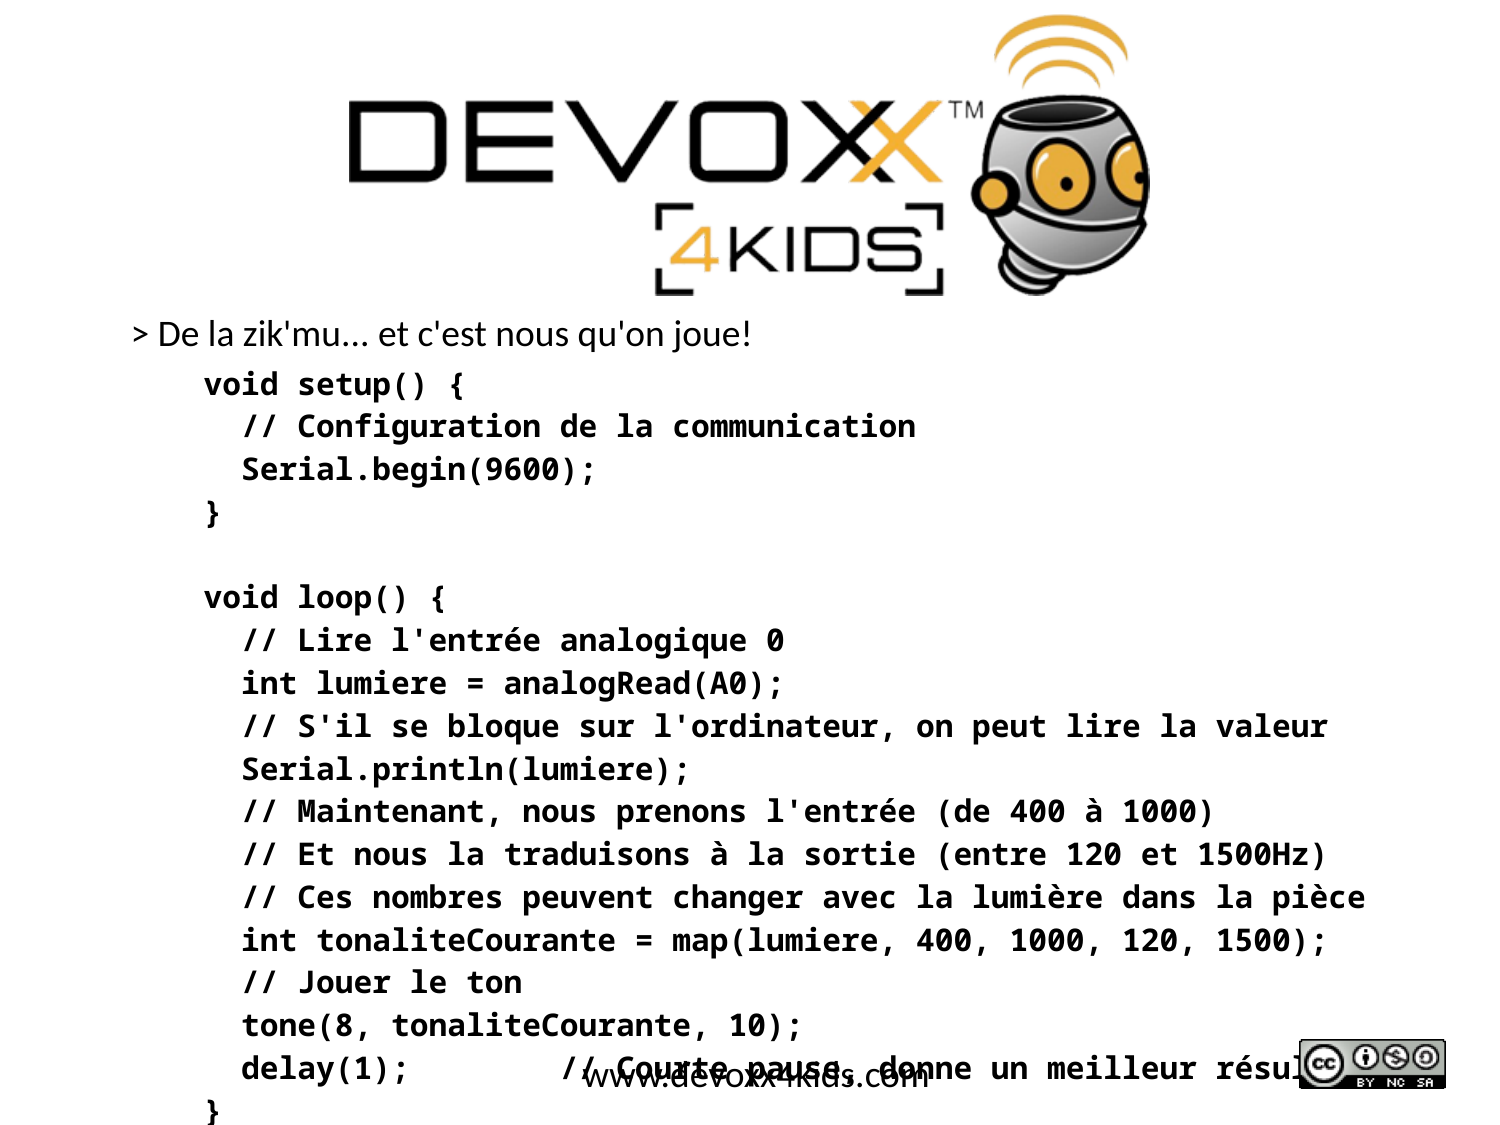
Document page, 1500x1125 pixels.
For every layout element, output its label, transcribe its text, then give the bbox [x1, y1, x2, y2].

text_box void setup() { // Configuration de la communication Serial.begin(9600); } void loop() { // Lire l'entrée analogique 0 int lumiere = analogRead(A0); // S'il se bloque sur l'ordinateur, on peut lire la valeur Serial.println(lumiere); // Maintenant, nous prenons l'entrée (de 400 à 1000) // Et nous la traduisons à la sortie (entre 120 et 1500Hz) // Ces nombres peuvent changer avec la lumière dans la pièce int tonaliteCourante = map(lumiere, 400, 1000, 120, 1500); // Jouer le ton tone(8, tonaliteCourante, 10); delay(1); // Courte pause, donne un meilleur résultat } [188, 354, 1471, 1040]
picture [1299, 1039, 1446, 1089]
title > De la zik'mu... et c'est nous qu'on joue! [130, 295, 1406, 378]
picture [349, 14, 1150, 295]
